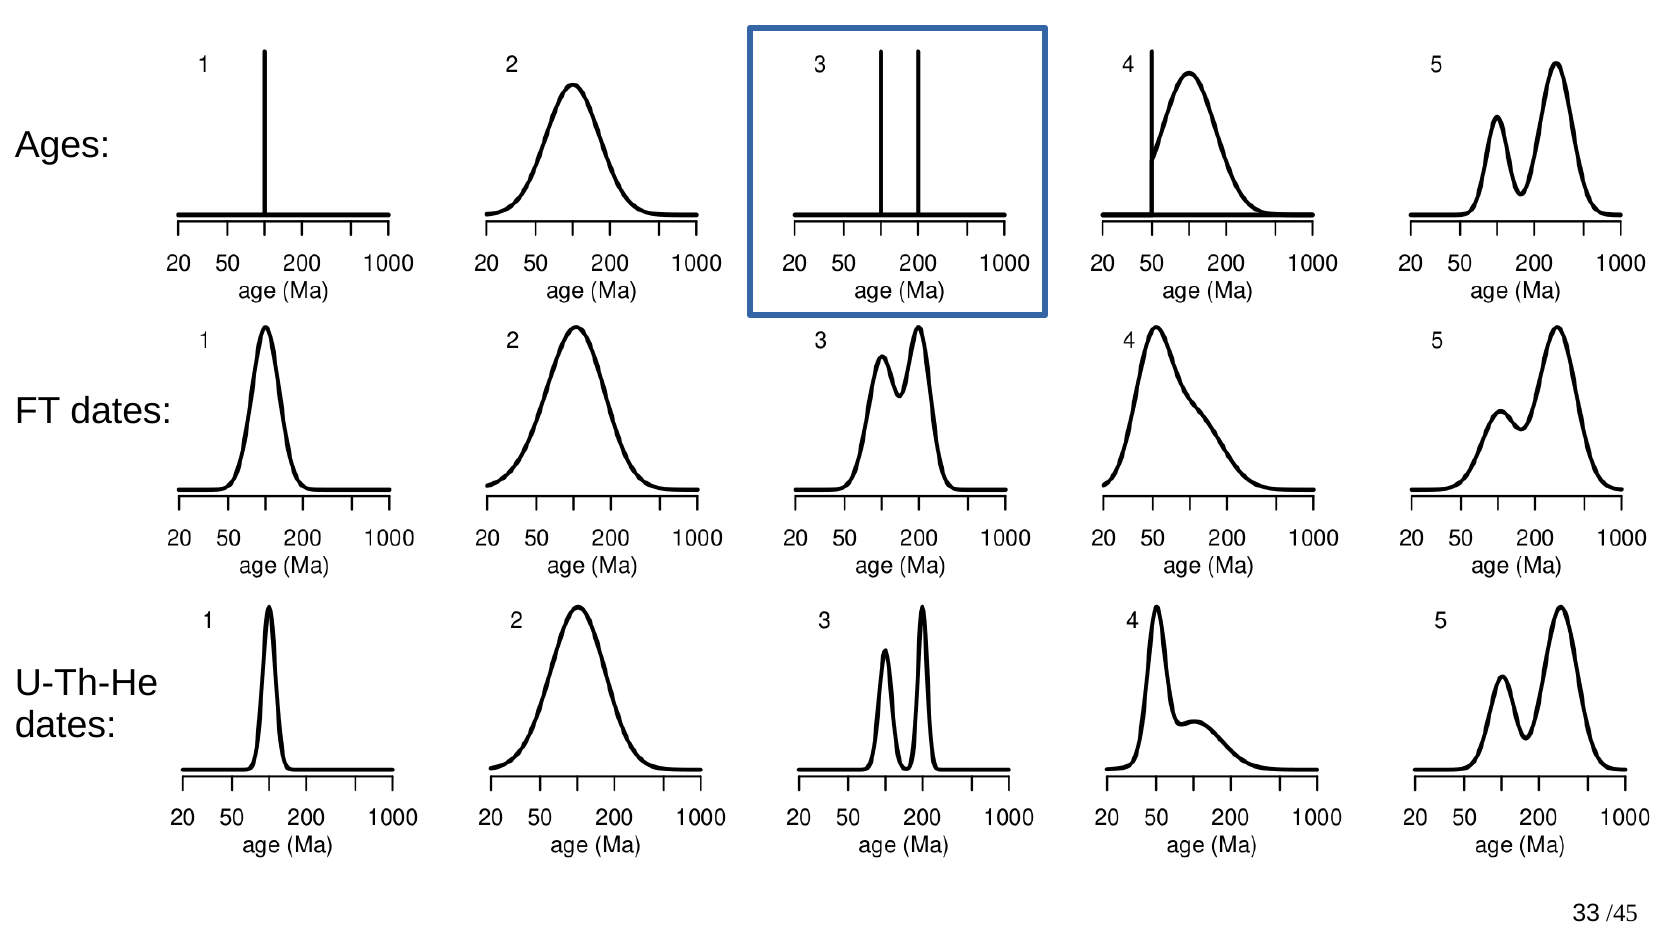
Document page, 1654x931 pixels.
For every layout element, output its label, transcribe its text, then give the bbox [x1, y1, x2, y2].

text_box FT dates: [0, 382, 207, 482]
text_box Ages: [0, 116, 178, 174]
picture [753, 39, 1042, 312]
text_box U-Th-He dates: [0, 653, 207, 753]
picture [162, 589, 1654, 865]
picture [162, 39, 1654, 582]
